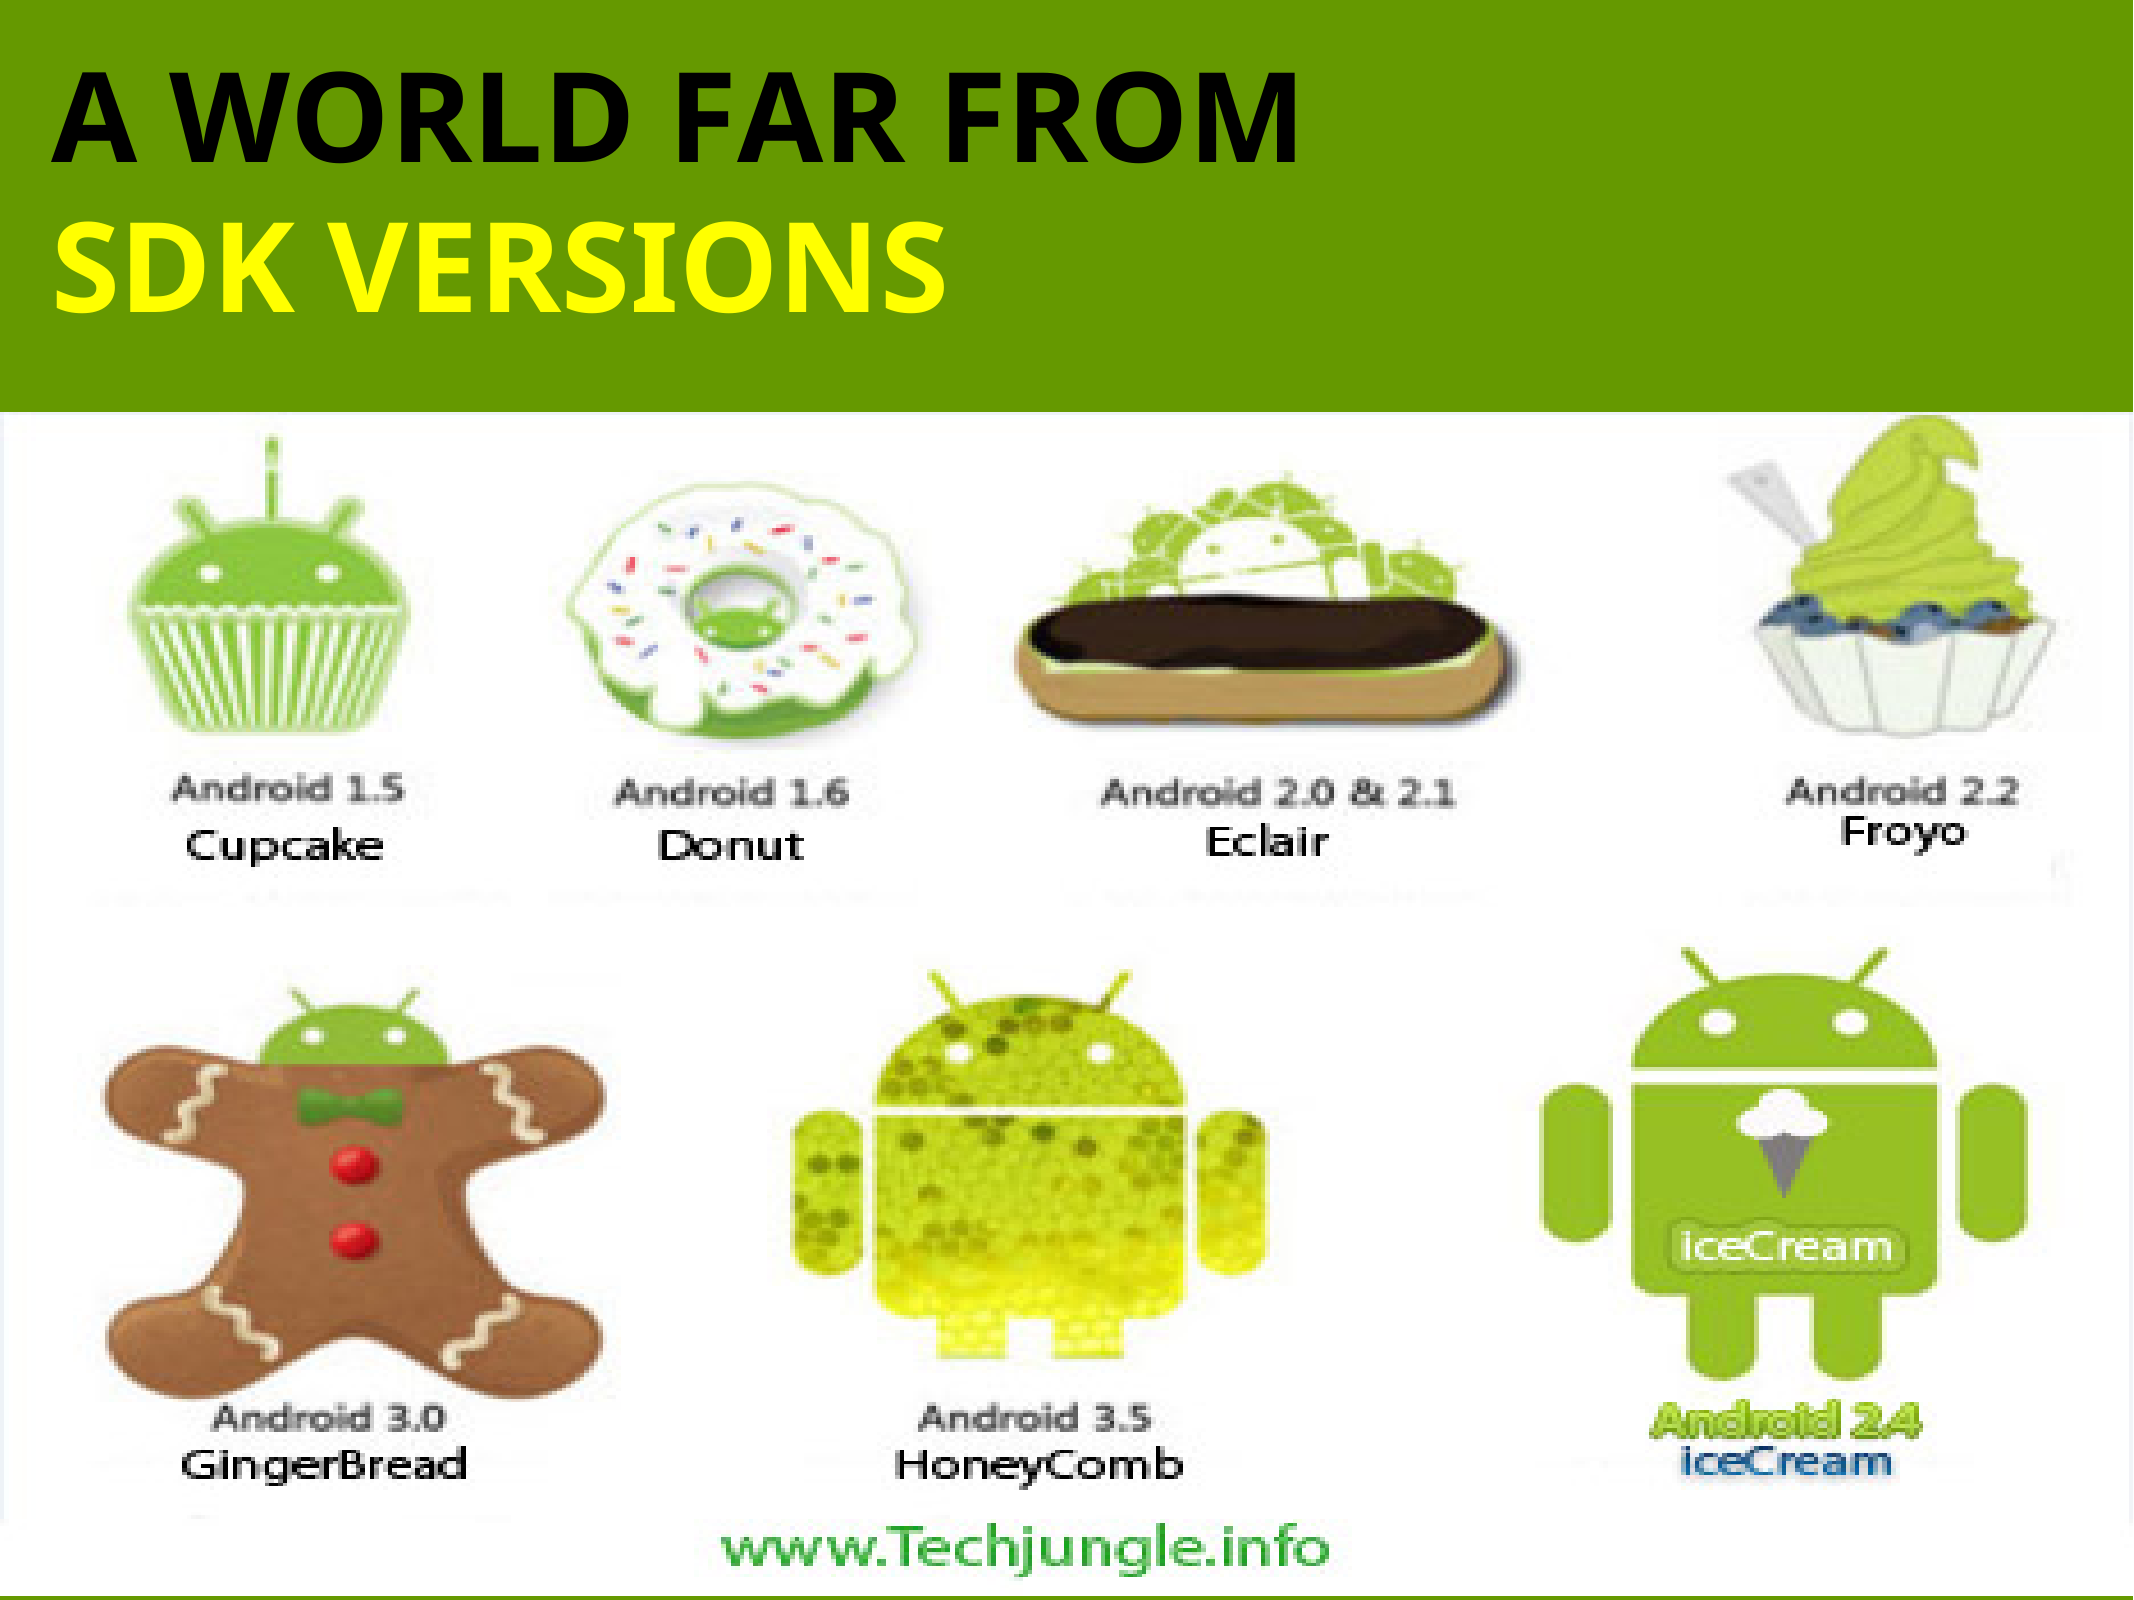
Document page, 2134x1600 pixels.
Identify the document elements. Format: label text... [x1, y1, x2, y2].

picture [0, 412, 2134, 1596]
text_box A WORLD FAR FROM SDK VERSIONS [41, 37, 2063, 412]
